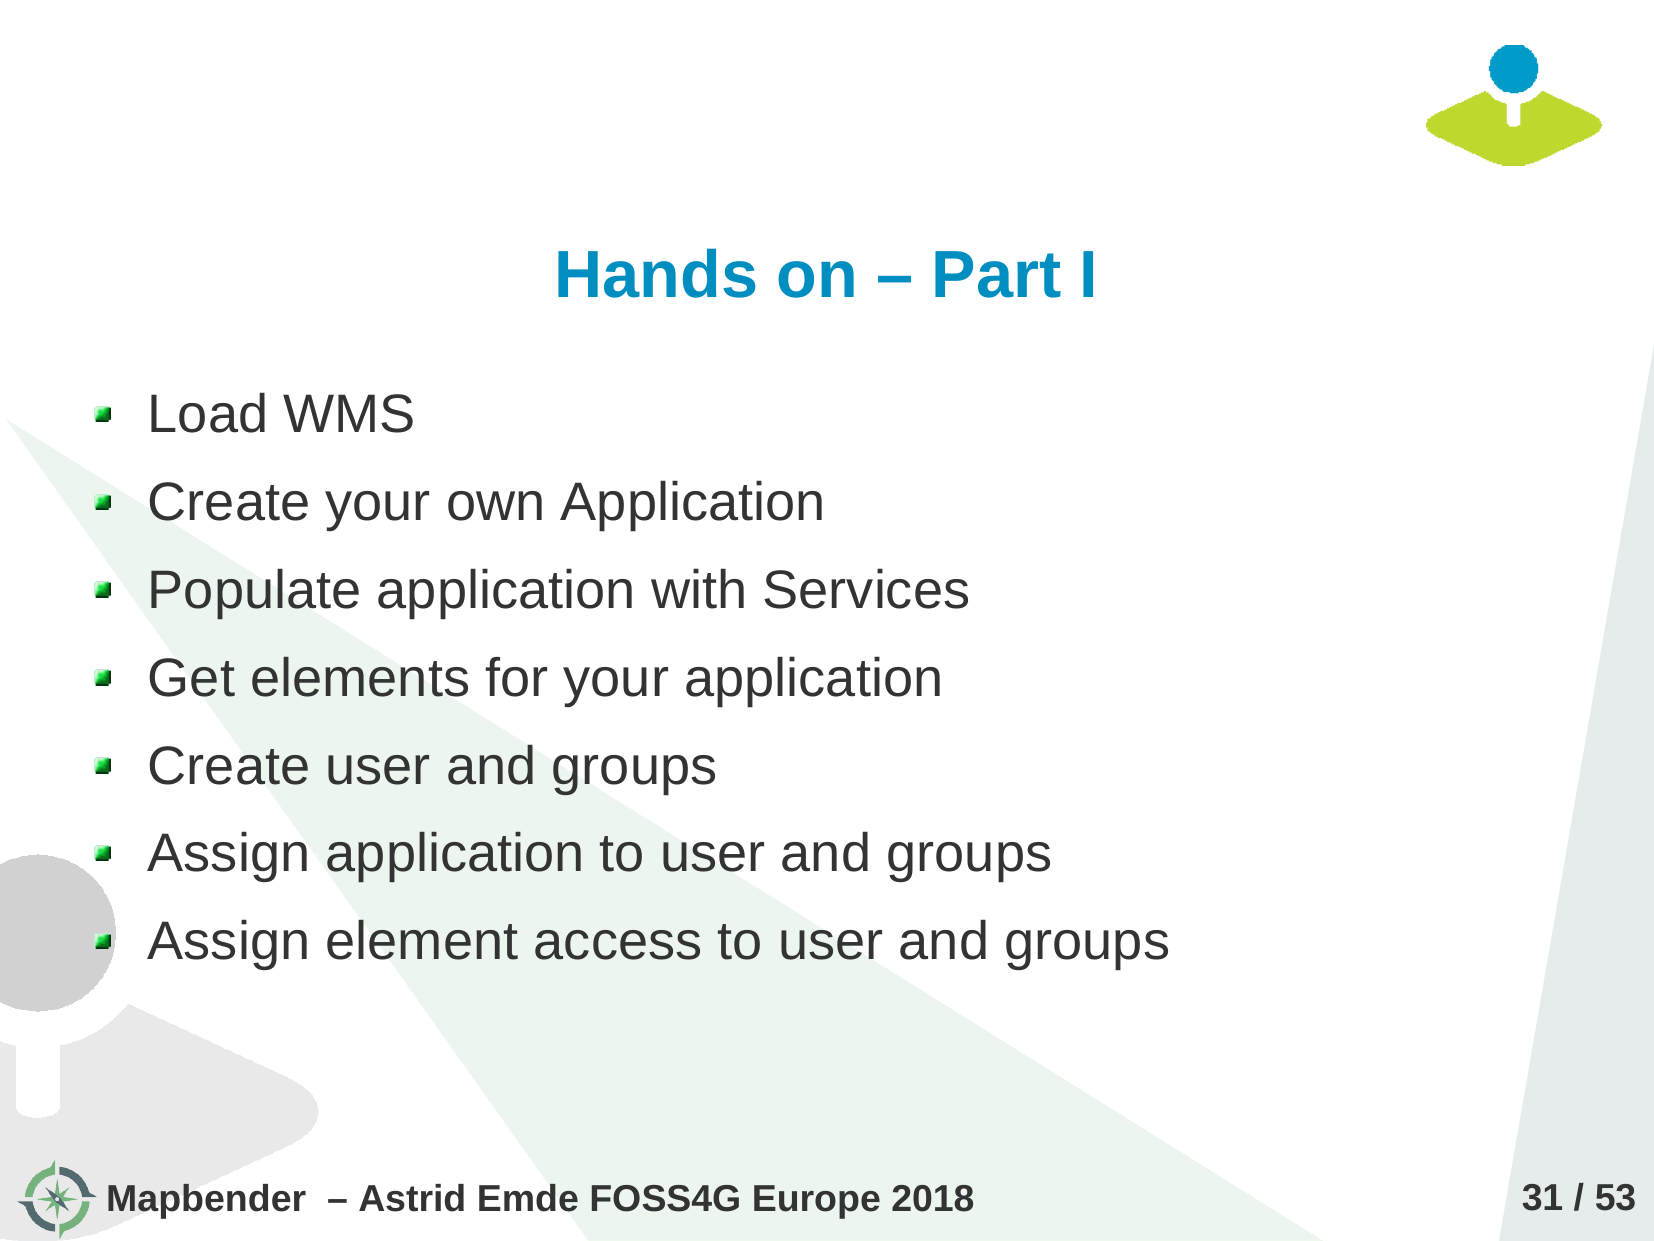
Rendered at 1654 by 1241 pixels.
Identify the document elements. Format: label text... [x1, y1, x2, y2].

title Hands on – Part I [82, 200, 1571, 349]
list Load WMS Create your own Application Populate application with Services Get elements for your application Create user and groups Assign application to user and groups Assign element access to user and groups [76, 383, 1565, 1188]
picture [16, 1158, 98, 1240]
picture [1426, 45, 1604, 166]
